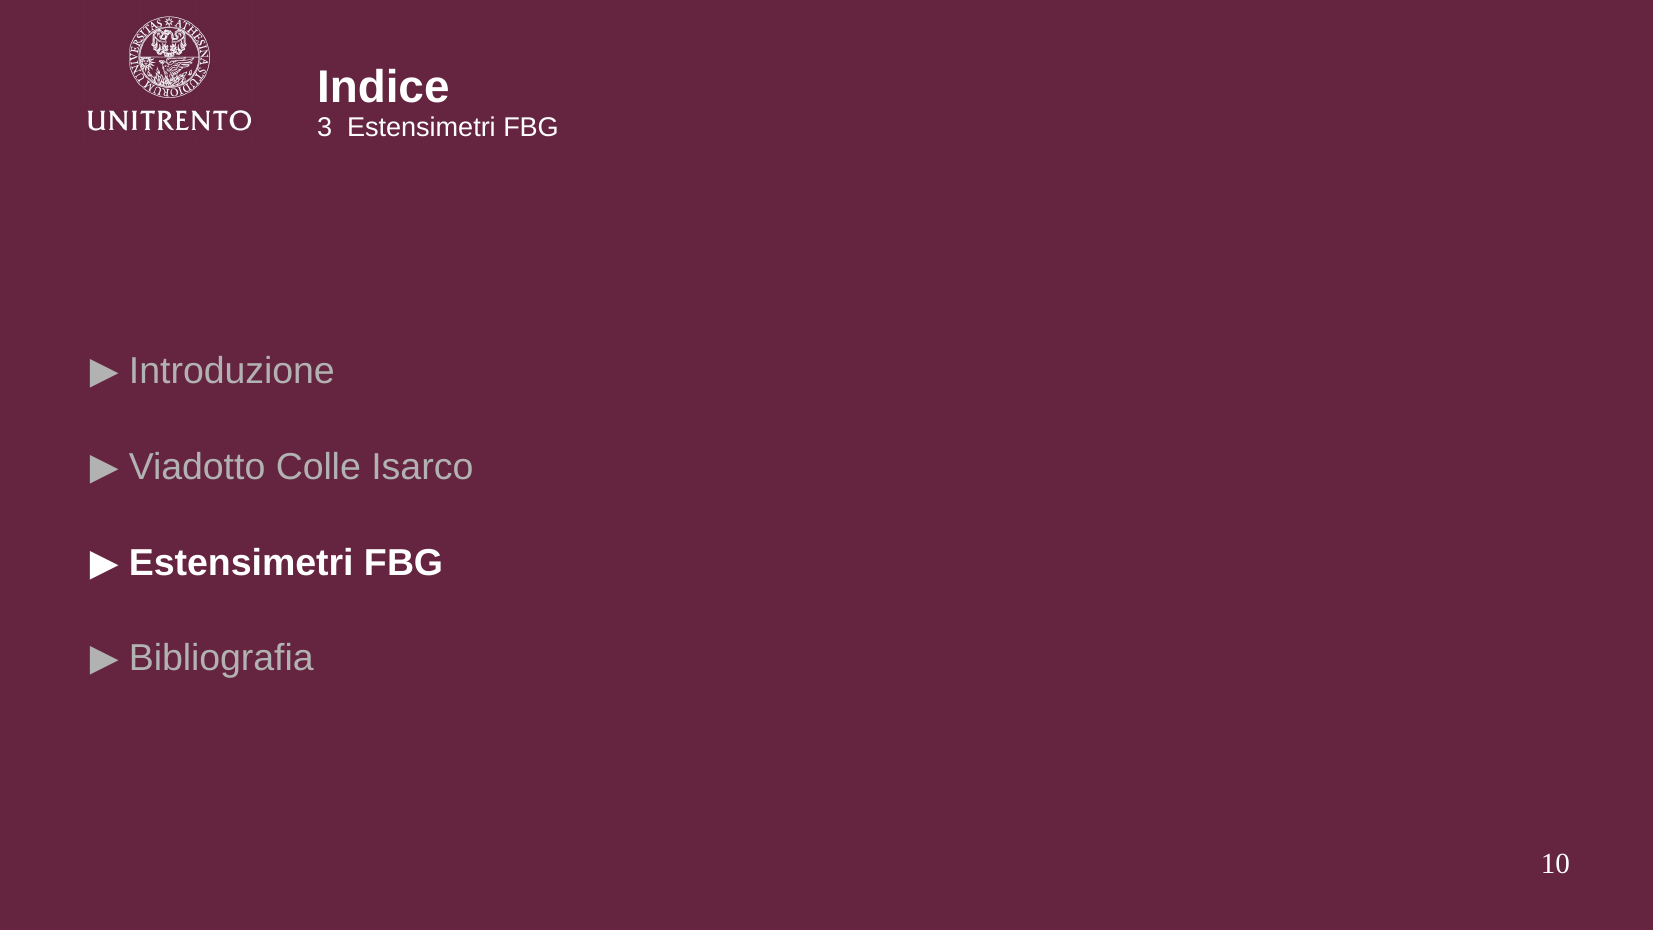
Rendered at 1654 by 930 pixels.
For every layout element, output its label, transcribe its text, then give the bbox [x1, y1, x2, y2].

text_box Indice 3 Estensimetri FBG [302, 53, 704, 181]
picture [74, 0, 263, 151]
text_box ▶ Introduzione ▶ Viadotto Colle Isarco ▶ Estensimetri FBG ▶ Bibliografia [75, 300, 788, 782]
